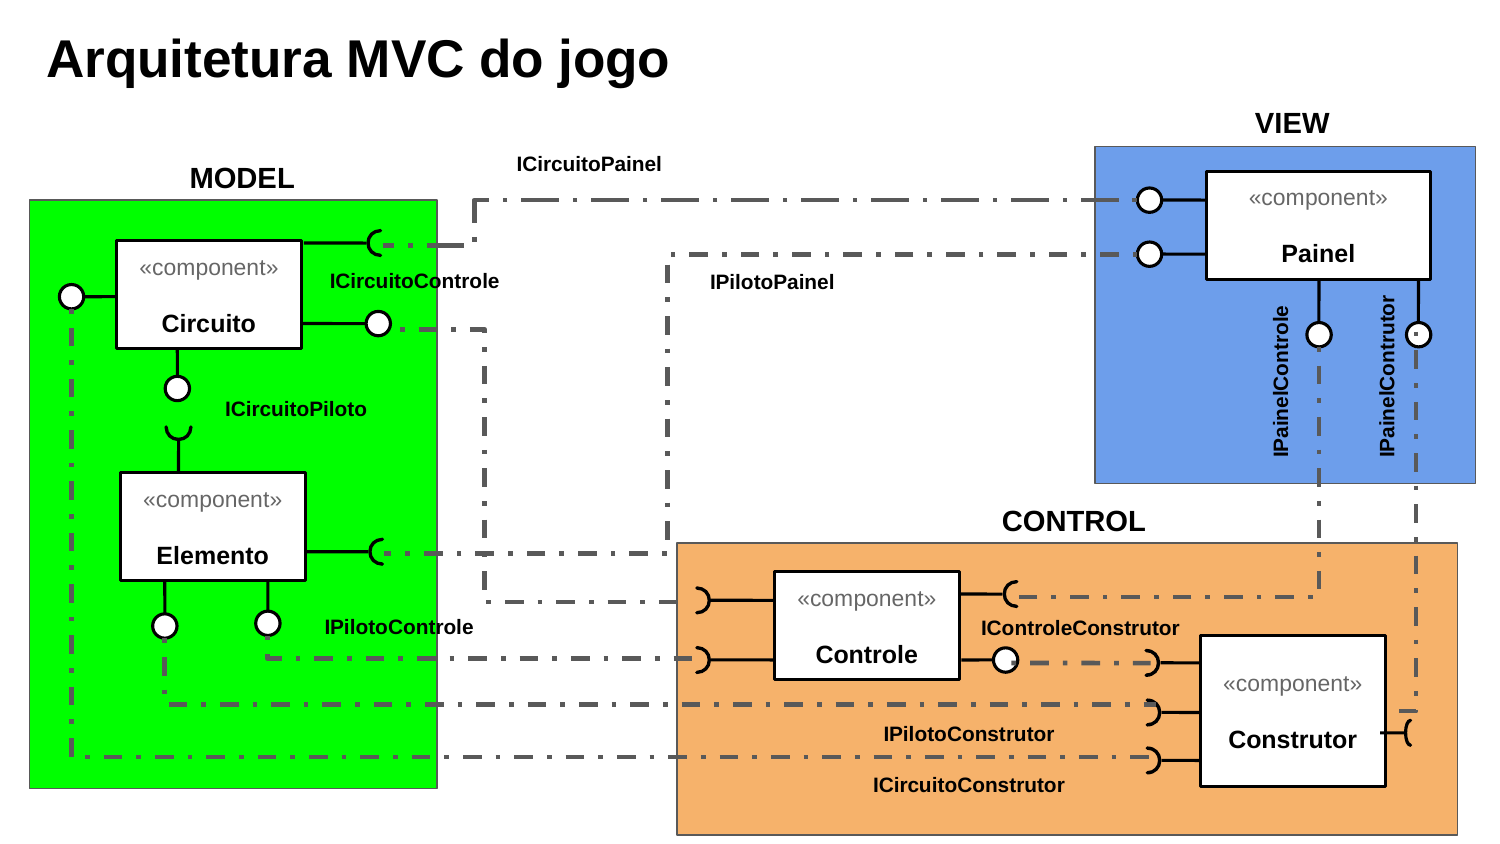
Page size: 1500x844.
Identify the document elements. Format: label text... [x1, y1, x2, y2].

text_box VIEW [1217, 89, 1368, 155]
text_box ICircuitoPiloto [184, 388, 409, 427]
text_box [1095, 146, 1476, 484]
text_box «component» Construtor [1200, 635, 1386, 787]
text_box ICircuitoControle [302, 261, 527, 299]
text_box IControleConstrutor [960, 608, 1207, 646]
text_box «component» Painel [1206, 171, 1431, 280]
text_box [677, 543, 1458, 835]
title Arquitetura MVC do jogo [31, 9, 1430, 104]
text_box ICircuitoPainel [503, 143, 722, 185]
text_box IPilotoConstrutor [842, 713, 1096, 753]
text_box IPilotoPainel [696, 262, 915, 302]
text_box «component» Controle [774, 571, 960, 680]
text_box IPainelContrutor [1366, 271, 1406, 472]
text_box [29, 200, 437, 789]
text_box ICircuitoConstrutor [856, 764, 1082, 803]
text_box IPainelControle [1260, 271, 1300, 472]
text_box «component» Elemento [120, 472, 306, 581]
text_box MODEL [167, 143, 318, 209]
text_box «component» Circuito [116, 240, 302, 349]
text_box IPilotoControle [286, 606, 512, 645]
text_box CONTROL [977, 487, 1170, 553]
